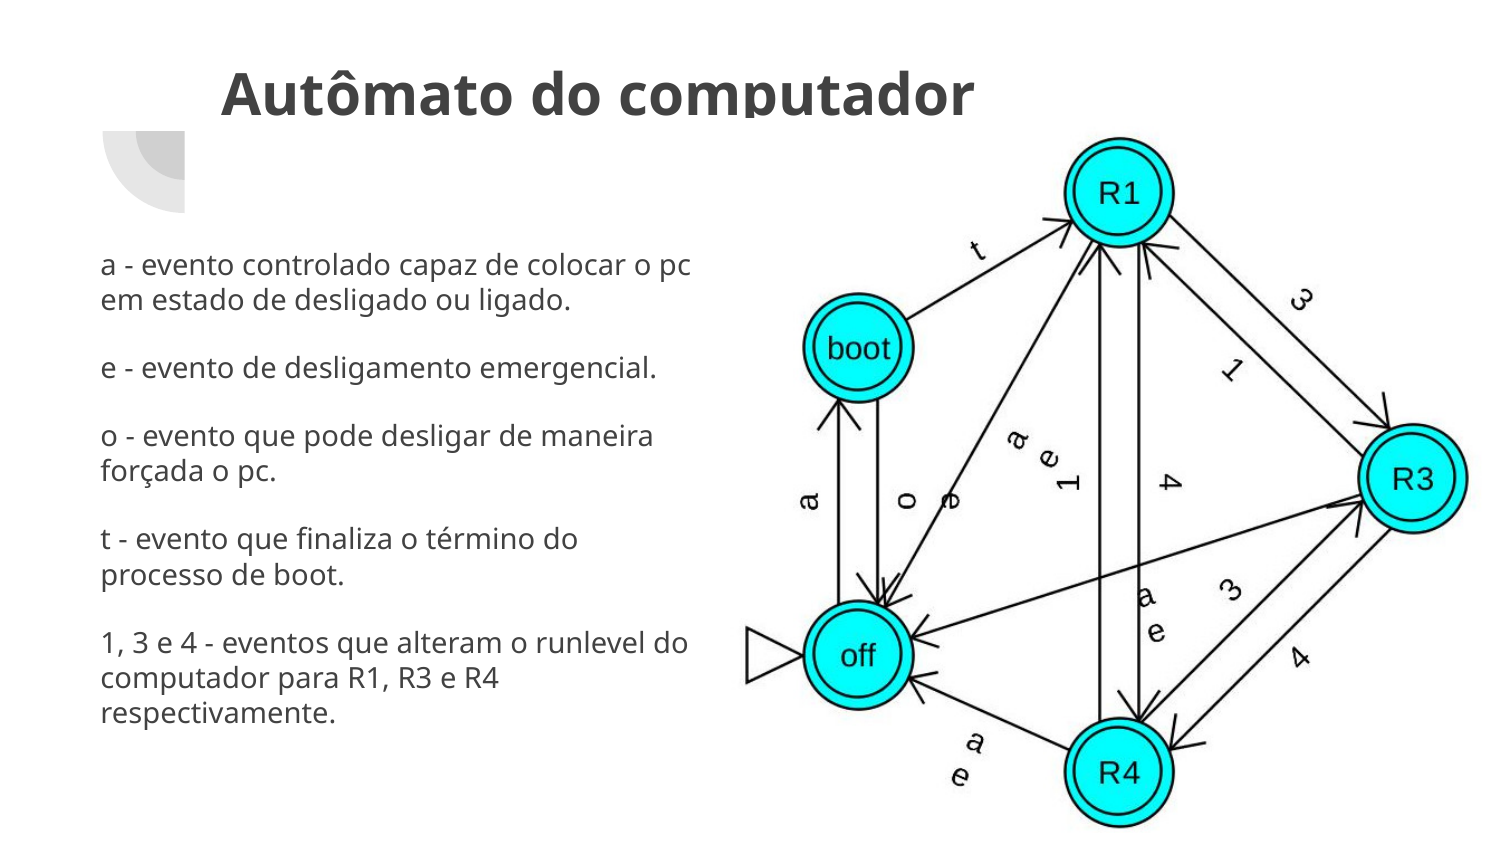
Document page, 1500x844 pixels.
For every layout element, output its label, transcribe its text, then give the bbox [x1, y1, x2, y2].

picture [713, 118, 1500, 844]
list a - evento controlado capaz de colocar o pc em estado de desligado ou ligado. e - evento de desligamento emergencial. o - evento que pode desligar de maneira forçada o pc. t - evento que finaliza o término do processo de boot. 1, 3 e 4 - eventos que alteram o runlevel do computador para R1, R3 e R4 respectivamente. [85, 231, 713, 809]
title Autômato do computador [206, 42, 1360, 207]
